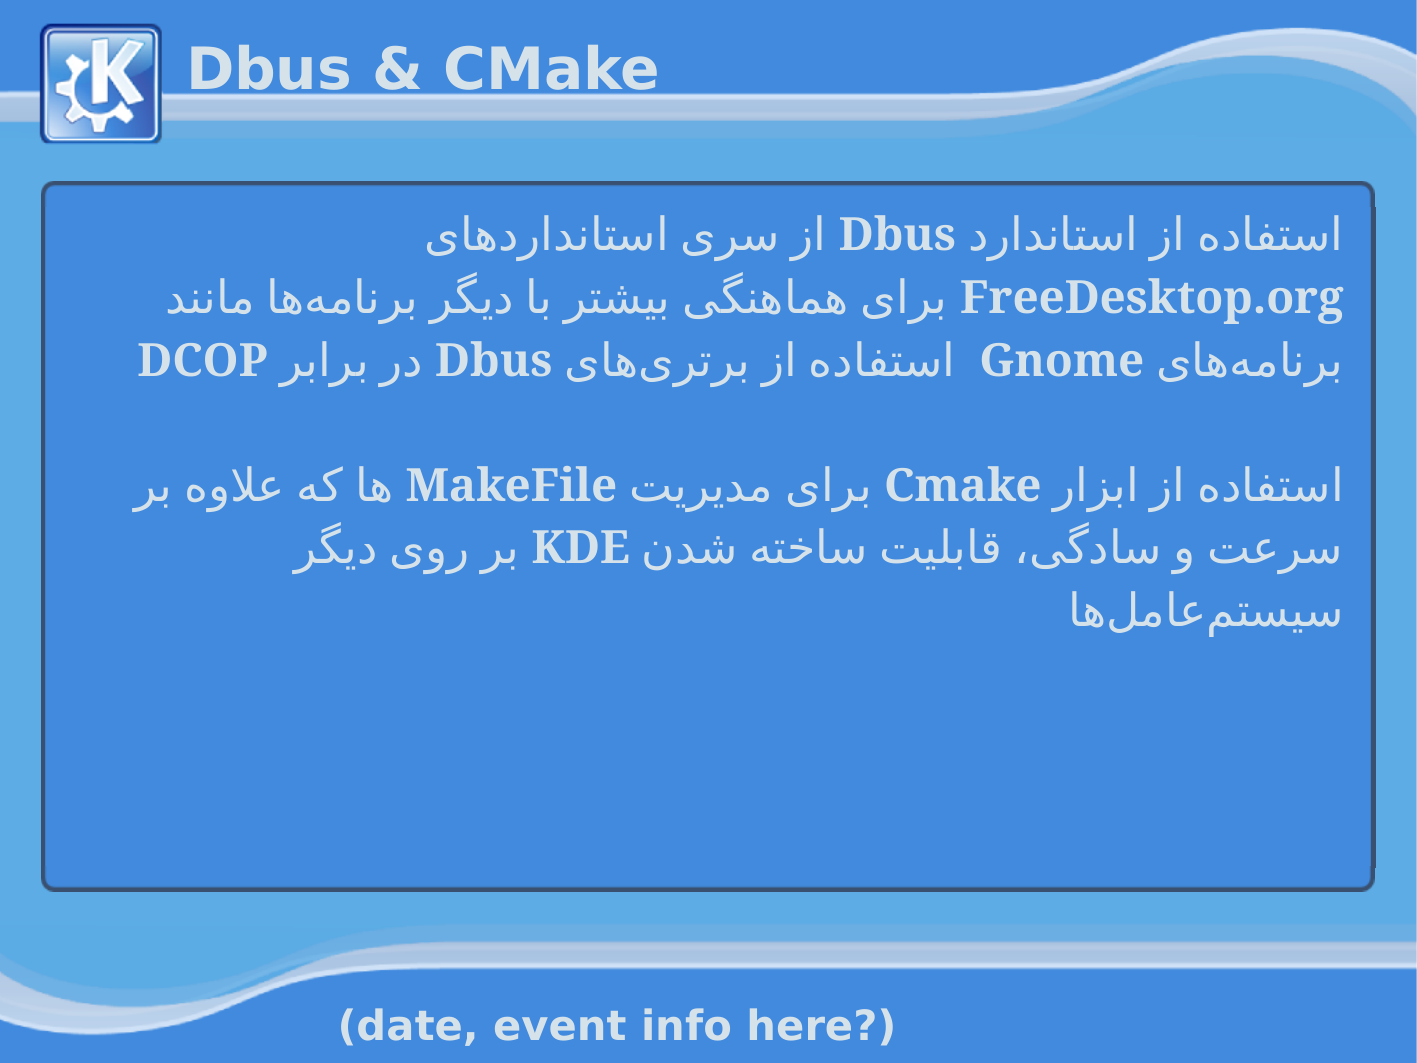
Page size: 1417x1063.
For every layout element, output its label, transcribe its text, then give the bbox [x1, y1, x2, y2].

text_box Dbus & CMake [171, 27, 1048, 111]
text_box استفاده از استاندارد Dbus از سری استاندارد‌های FreeDesktop.org برای هماهنگی بیشتر با دیگر برنامه‌ها مانند برنامه‌های Gnome استفاده از برتری‌های Dbus در برابر DCOP استفاده از ابزار Cmake برای مدیریت MakeFile ها که علاوه بر سرعت و سادگی، قابلیت ساخته شدن KDE بر روی دیگر سیستم‌عامل‌ها [58, 194, 1359, 580]
picture [0, 0, 1417, 1063]
